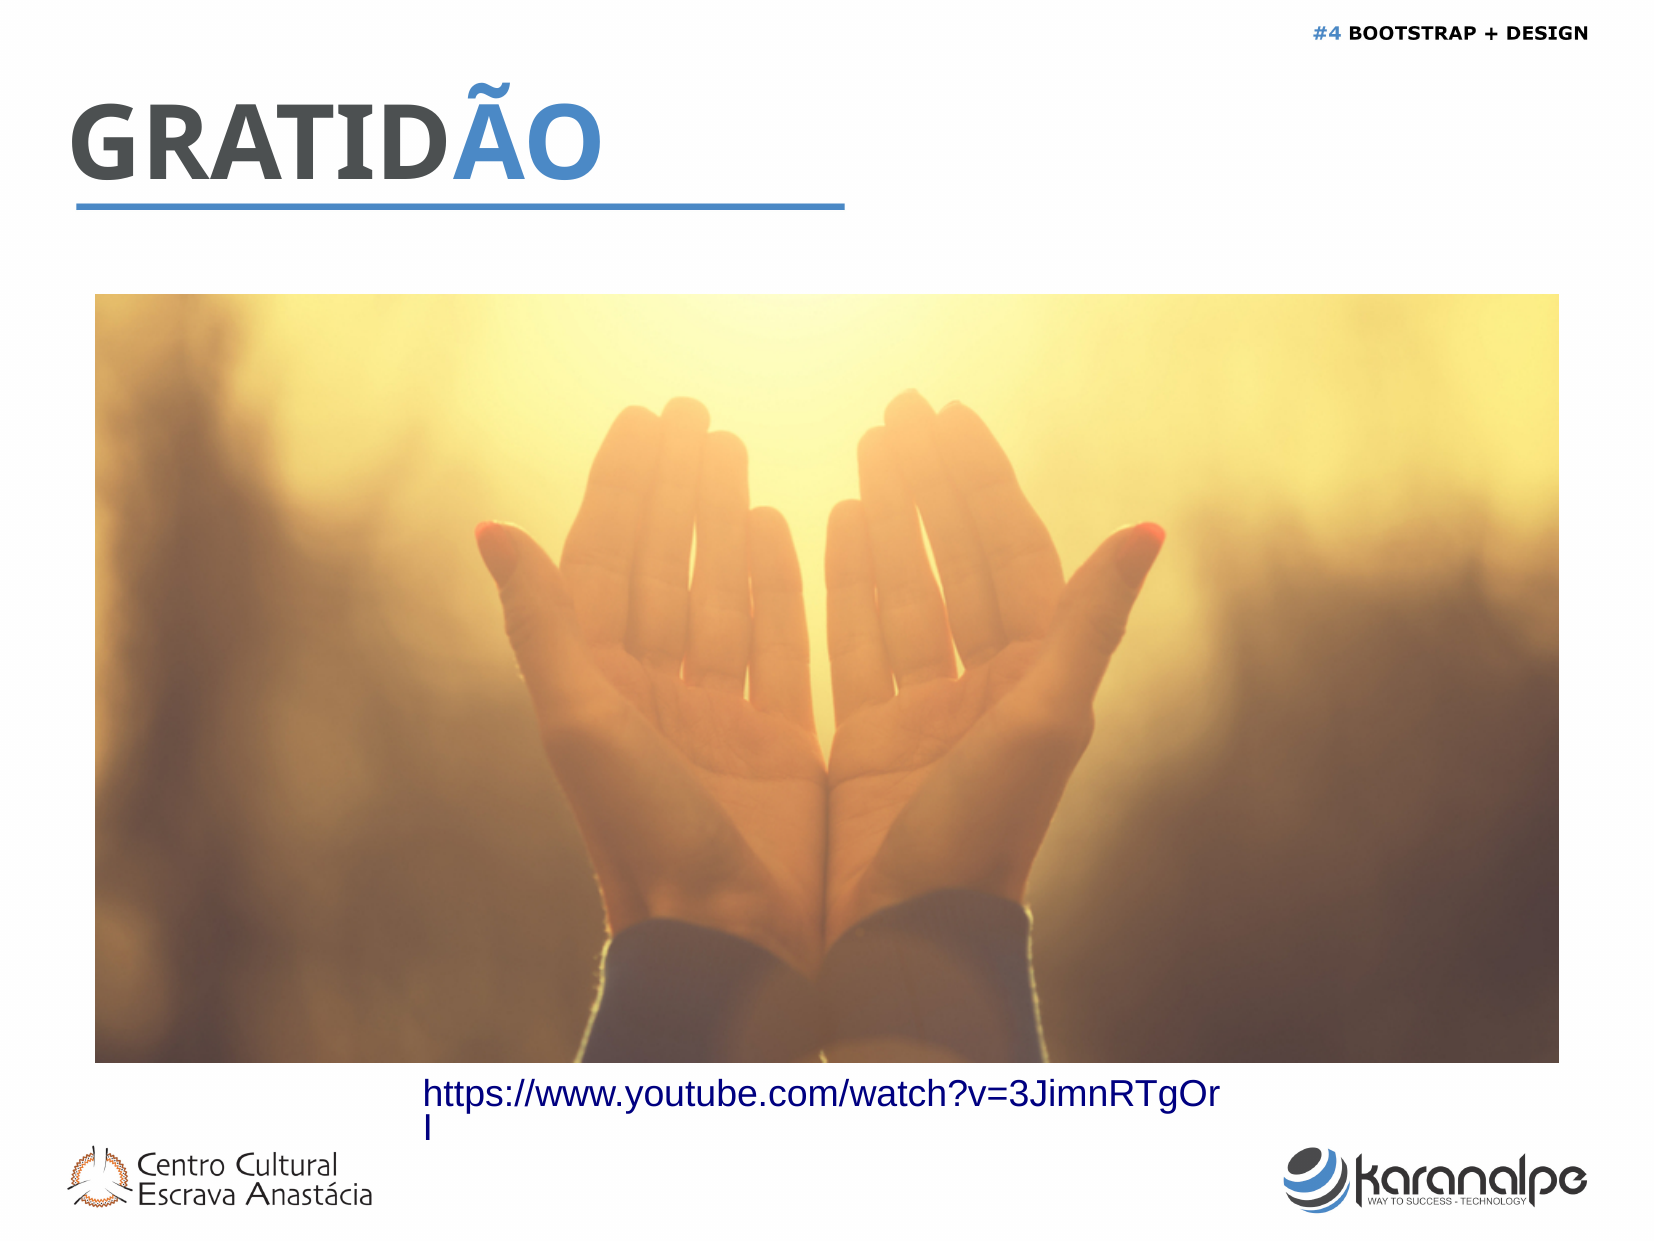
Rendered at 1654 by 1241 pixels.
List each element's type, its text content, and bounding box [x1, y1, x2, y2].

title GRATIDÃO [66, 35, 1555, 243]
picture [0, 0, 1654, 1241]
text_box https://www.youtube.com/watch?v=3JimnRTgOrI [407, 1065, 1246, 1164]
